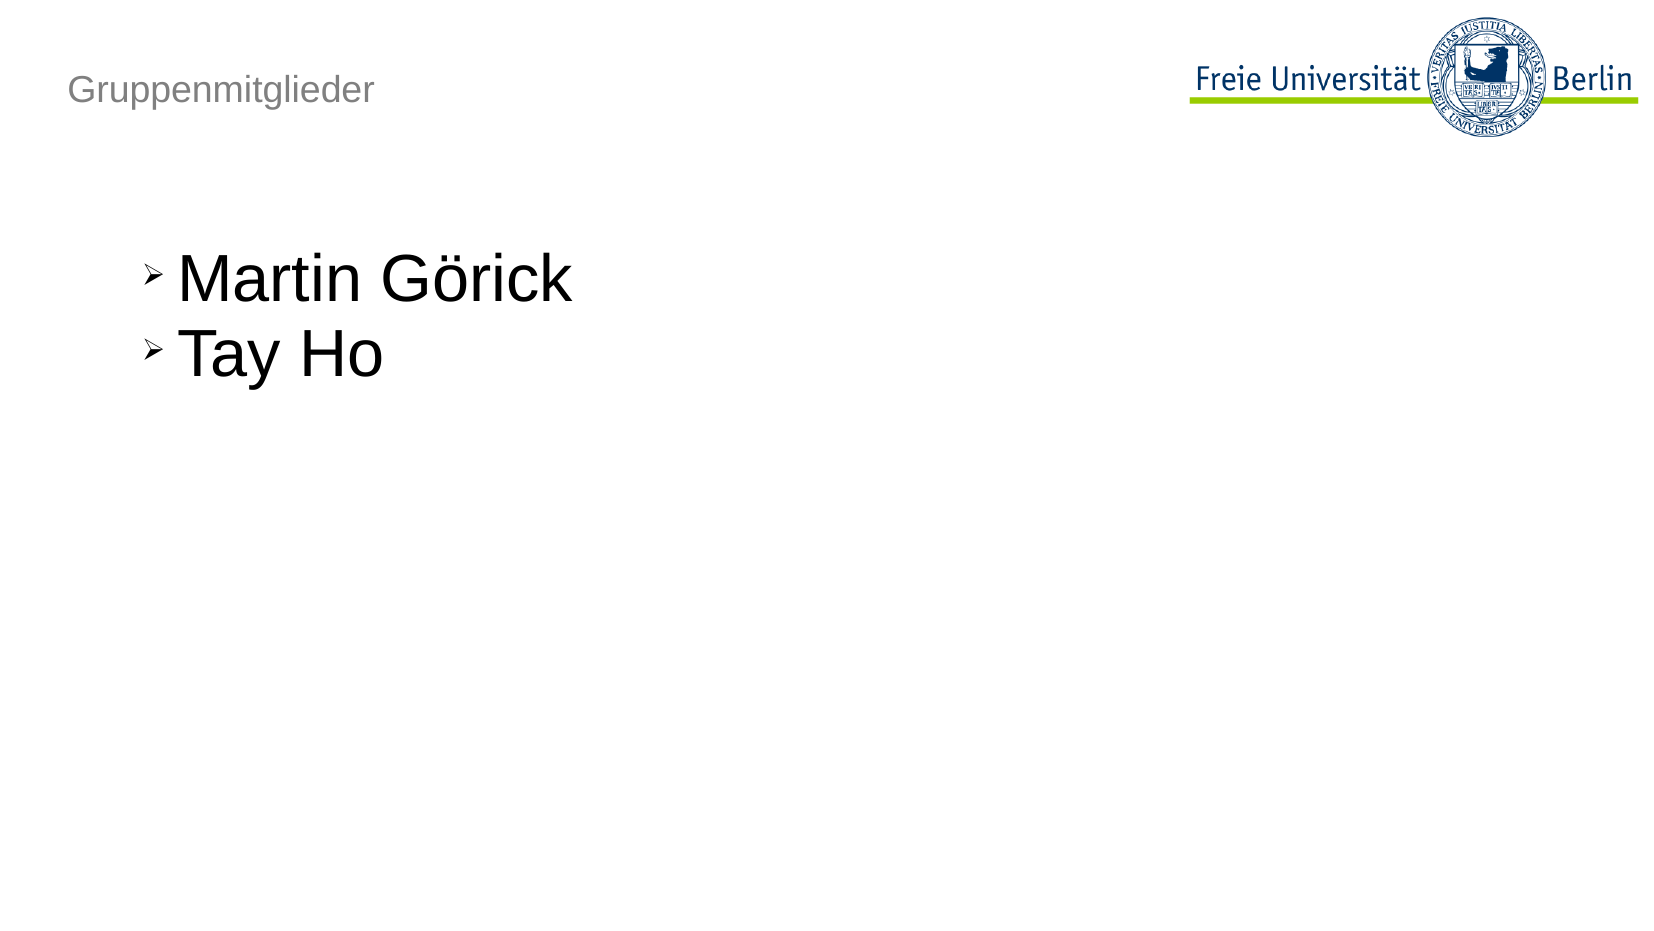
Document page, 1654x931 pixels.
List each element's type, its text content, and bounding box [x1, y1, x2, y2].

picture [1185, 11, 1642, 142]
text_box Martin Görick Tay Ho [127, 233, 590, 473]
text_box Gruppenmitglieder [52, 61, 390, 119]
